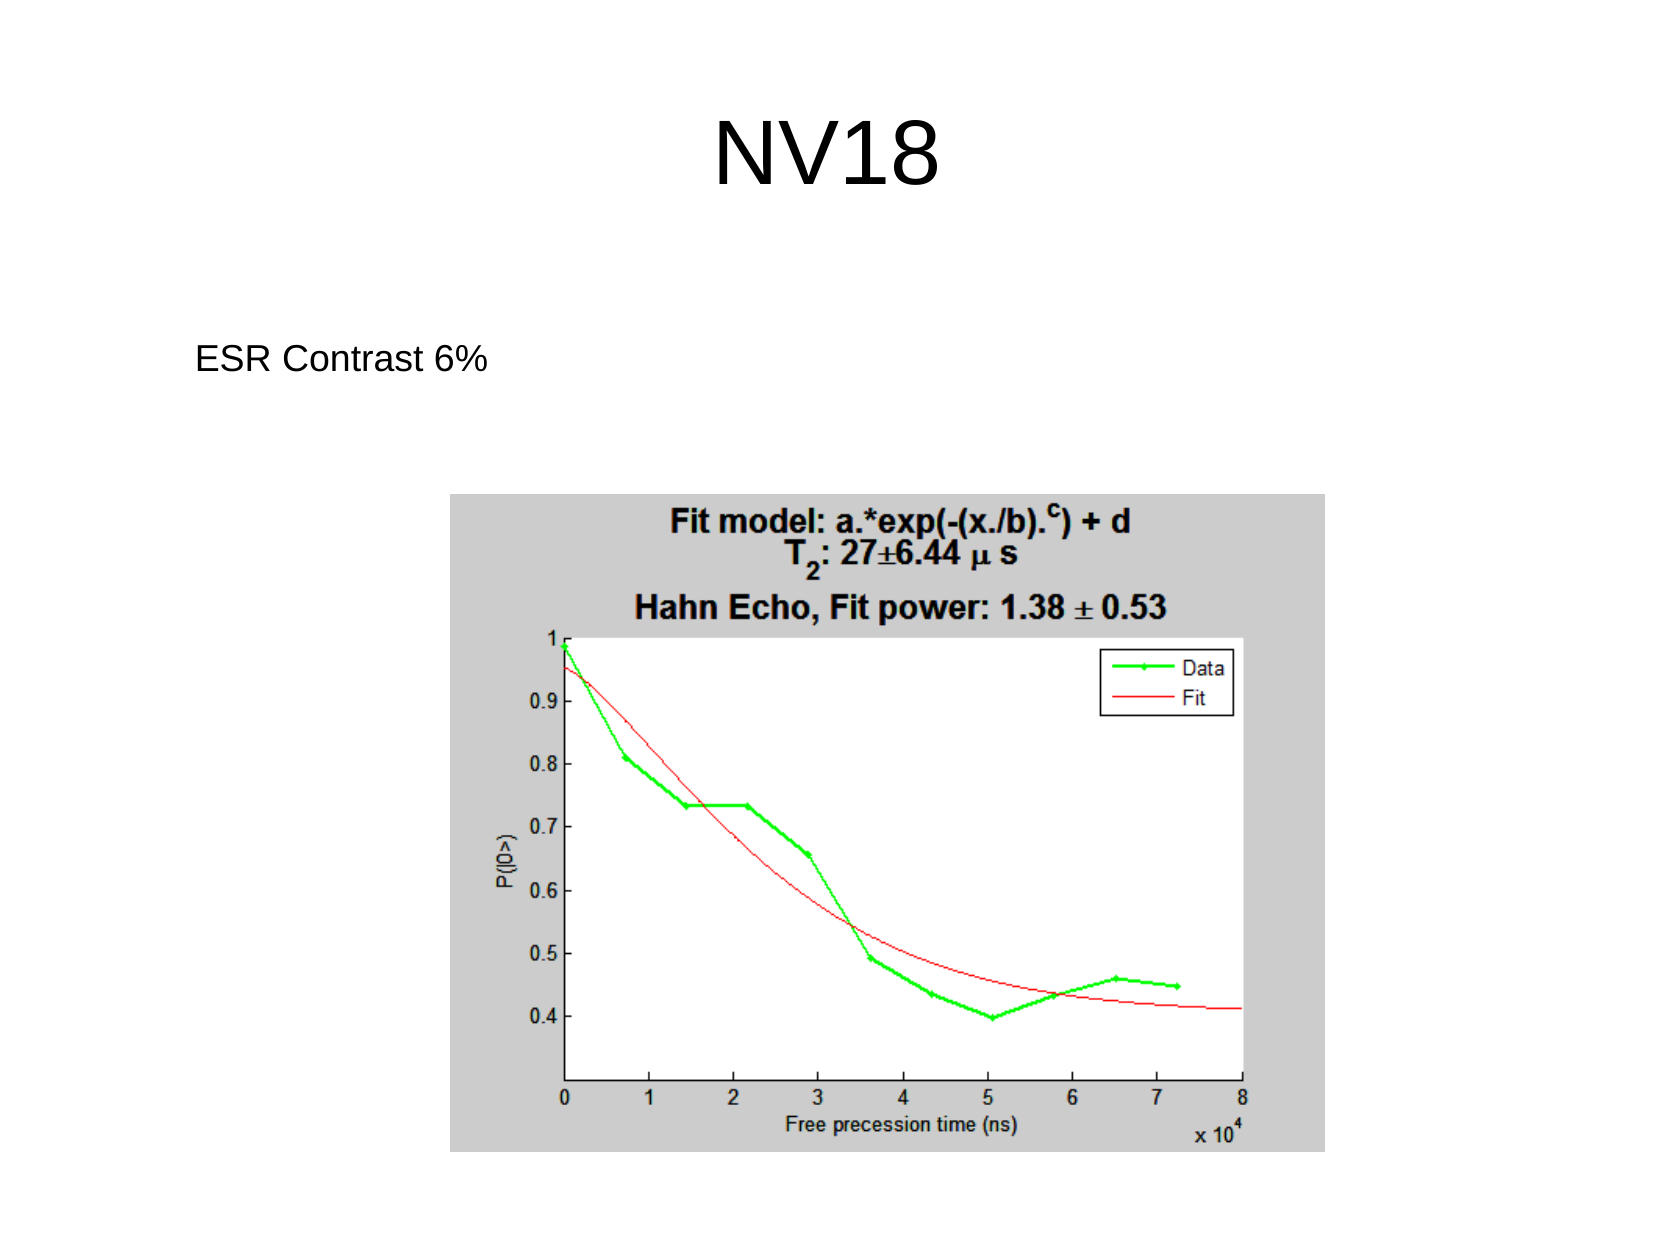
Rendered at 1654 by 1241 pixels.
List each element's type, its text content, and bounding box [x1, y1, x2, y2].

title NV18 [82, 49, 1571, 257]
text_box ESR Contrast 6% [180, 330, 504, 387]
picture [450, 494, 1325, 1152]
